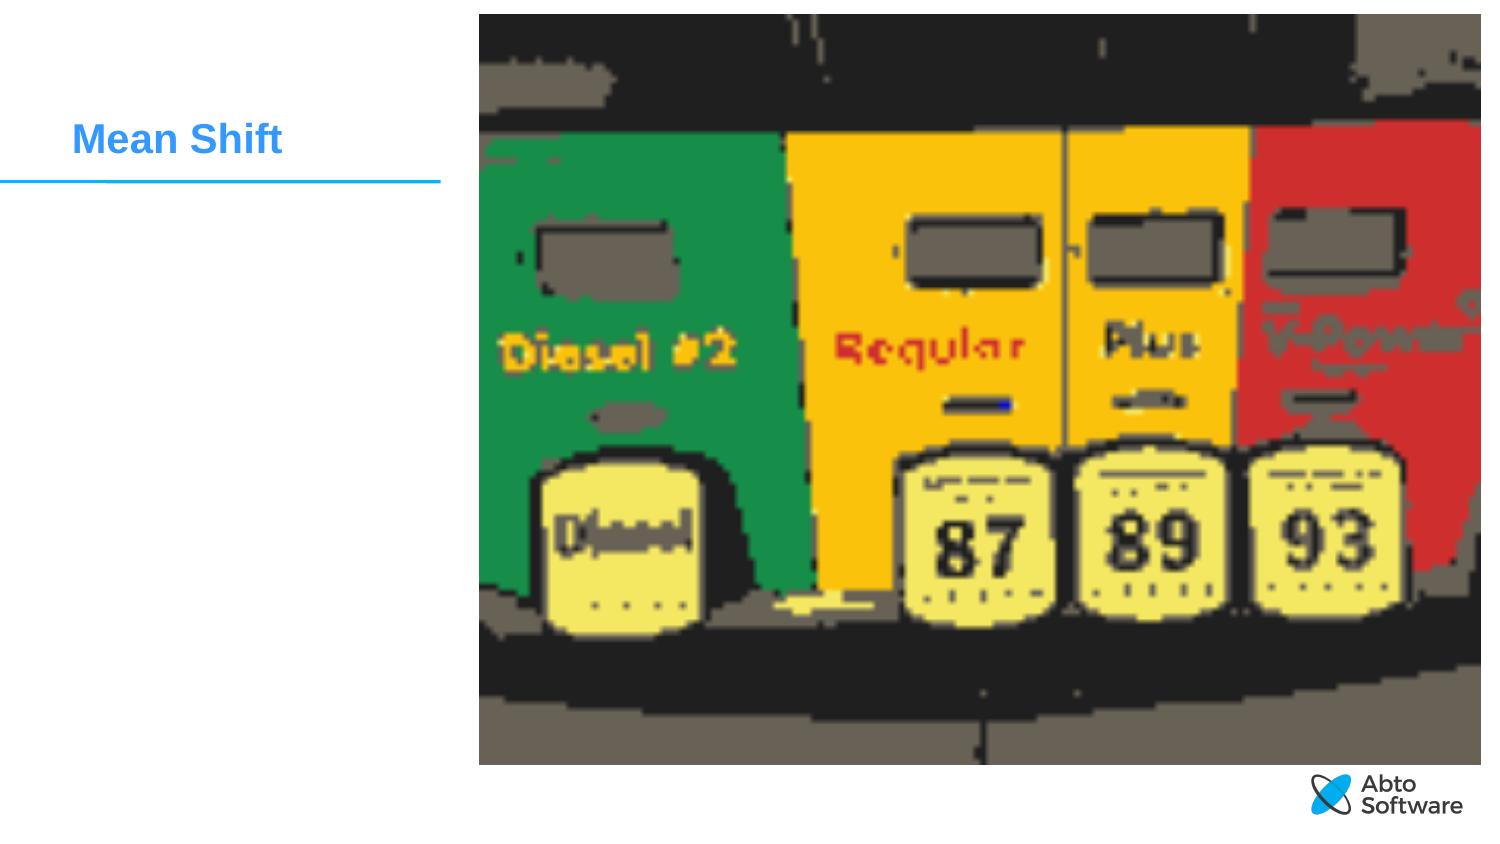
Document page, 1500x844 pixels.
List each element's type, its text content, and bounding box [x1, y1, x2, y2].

picture [1299, 771, 1474, 817]
title Mean Shift [71, 68, 478, 210]
picture [478, 14, 1481, 766]
